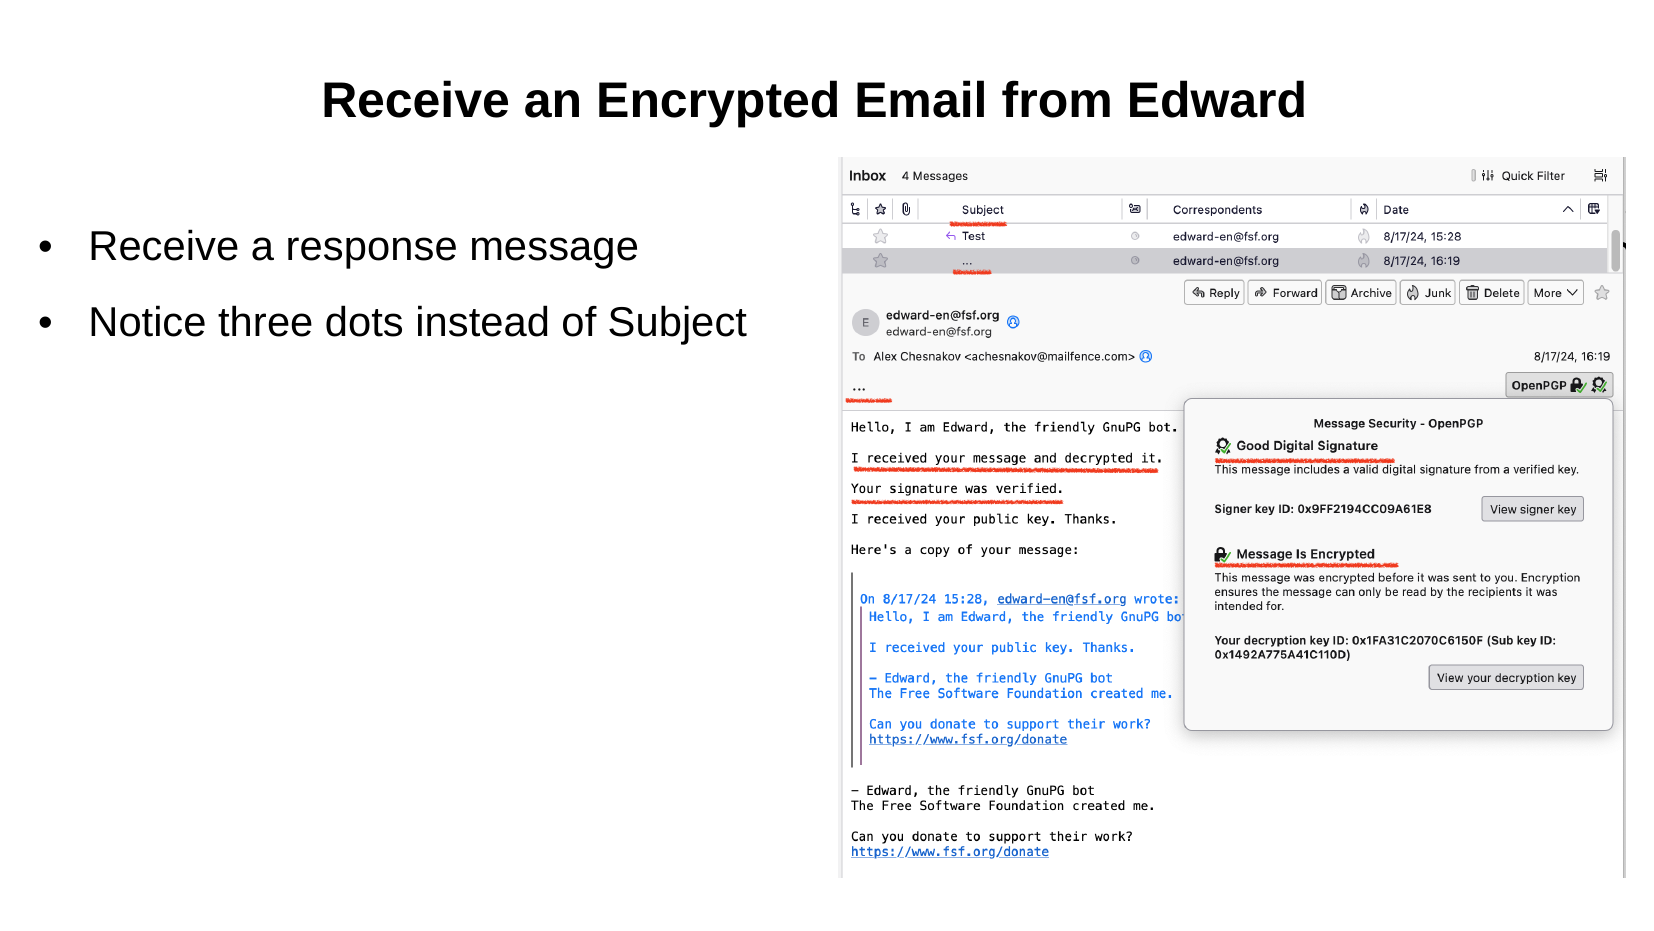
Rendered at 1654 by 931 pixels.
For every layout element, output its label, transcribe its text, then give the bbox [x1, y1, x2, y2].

picture [838, 157, 1626, 879]
list Receive a response message Notice three dots instead of Subject [33, 222, 838, 862]
title Receive an Encrypted Email from Edward [108, 42, 1521, 158]
